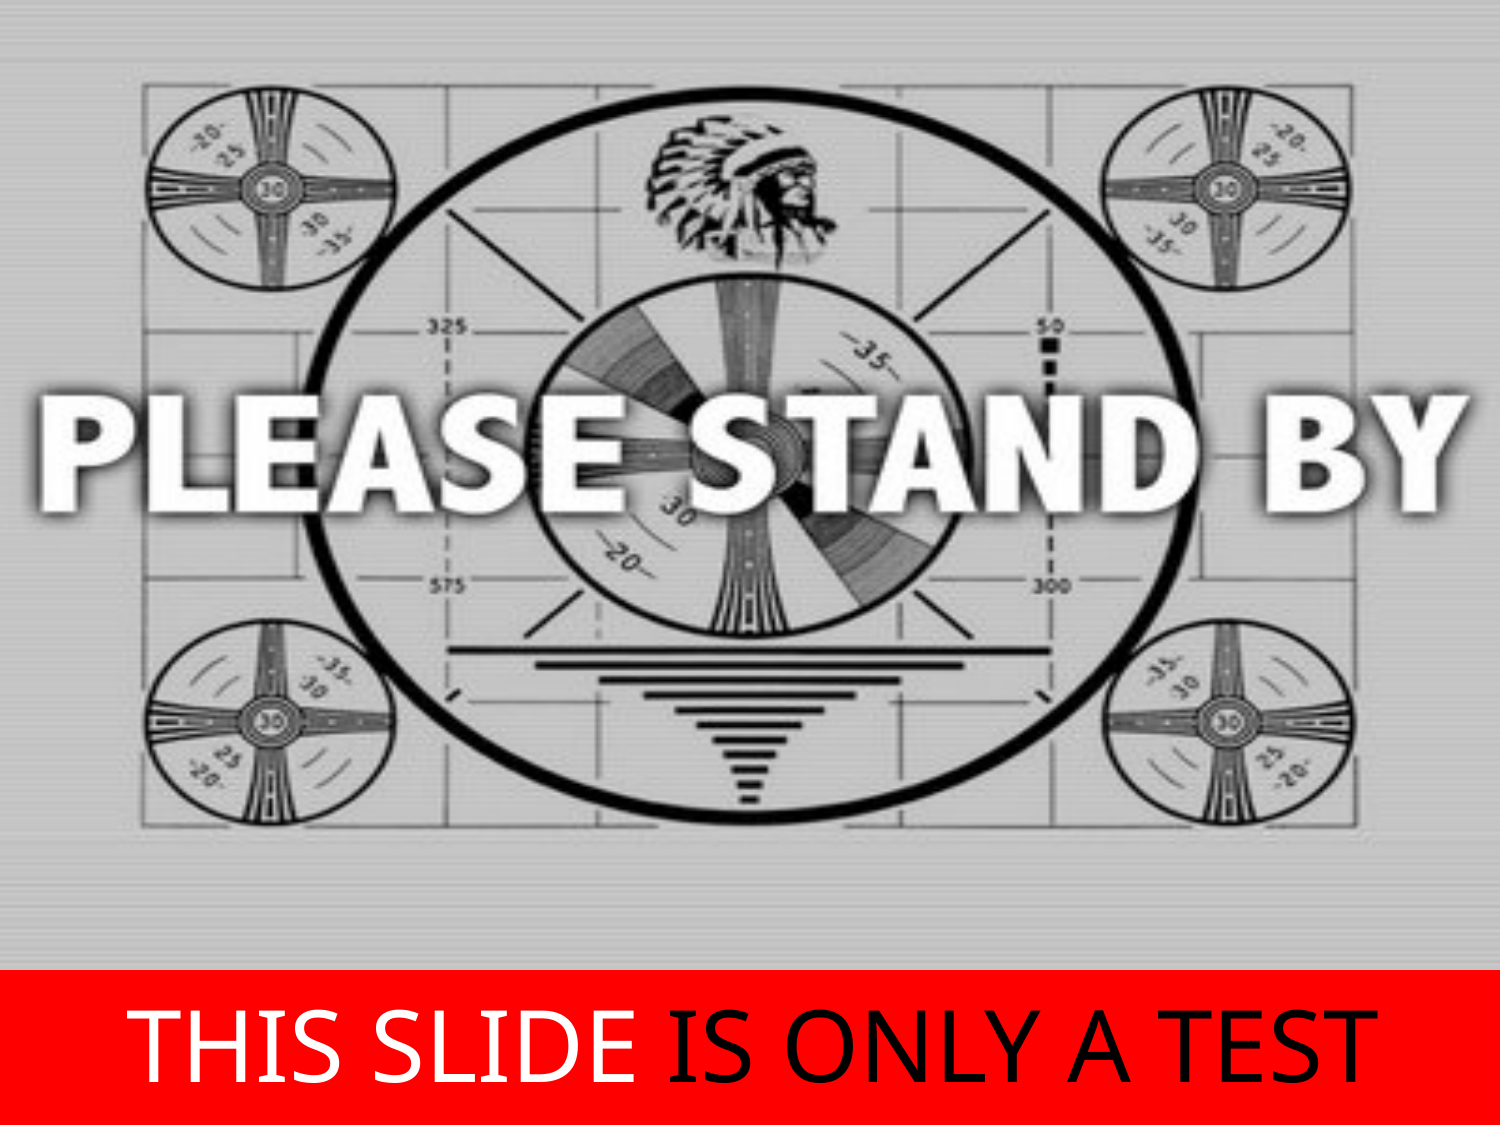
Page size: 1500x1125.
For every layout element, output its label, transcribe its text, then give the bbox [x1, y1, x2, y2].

list THIS SLIDE IS ONLY A TEST [28, 974, 1478, 1111]
picture [0, 0, 1500, 970]
